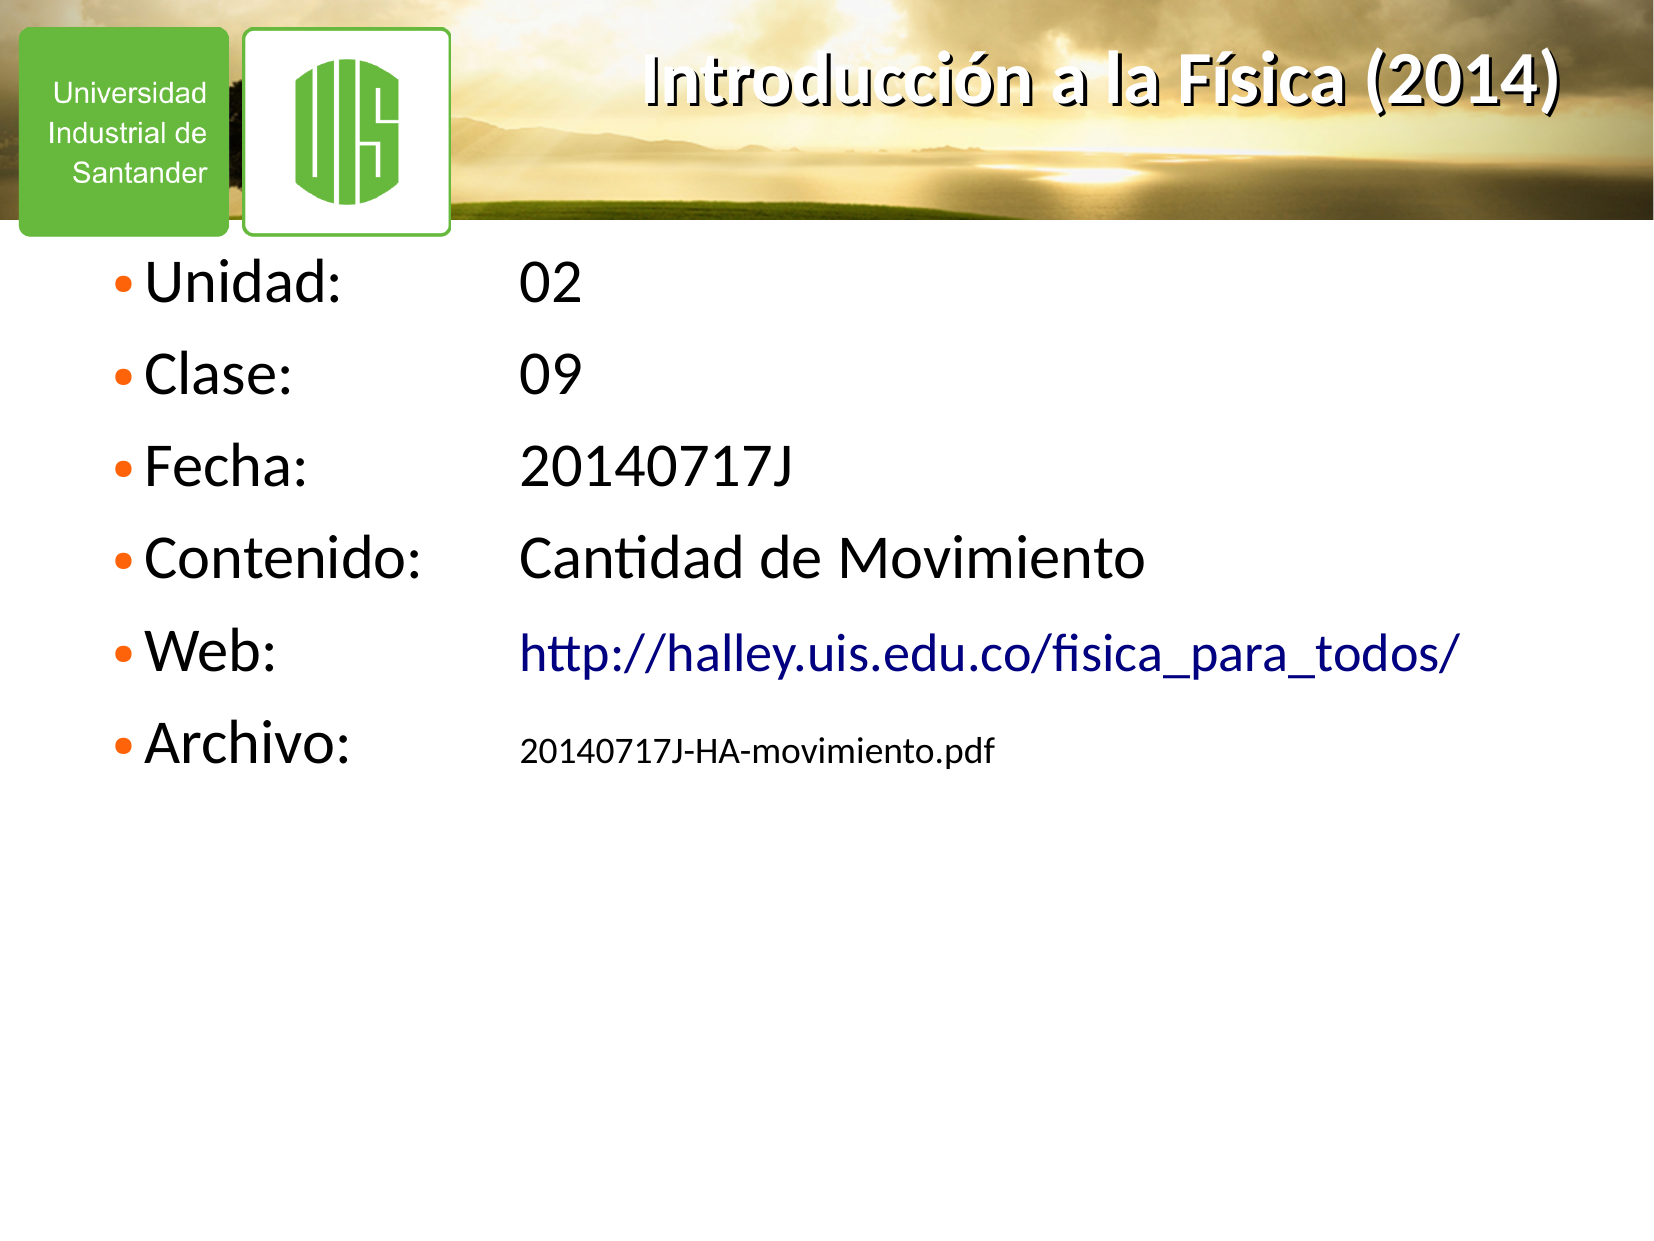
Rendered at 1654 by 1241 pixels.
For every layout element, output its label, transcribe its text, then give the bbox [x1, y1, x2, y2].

picture [0, 0, 1654, 237]
list Unidad: 02 Clase: 09 Fecha: 20140717J Contenido: Cantidad de Movimiento Web: http://halley.uis.edu.co/fisica_para_todos/ Archivo: 20140717J-HA-movimiento.pdf [82, 255, 1571, 1126]
title Introducción a la Física (2014) [75, 19, 1564, 151]
